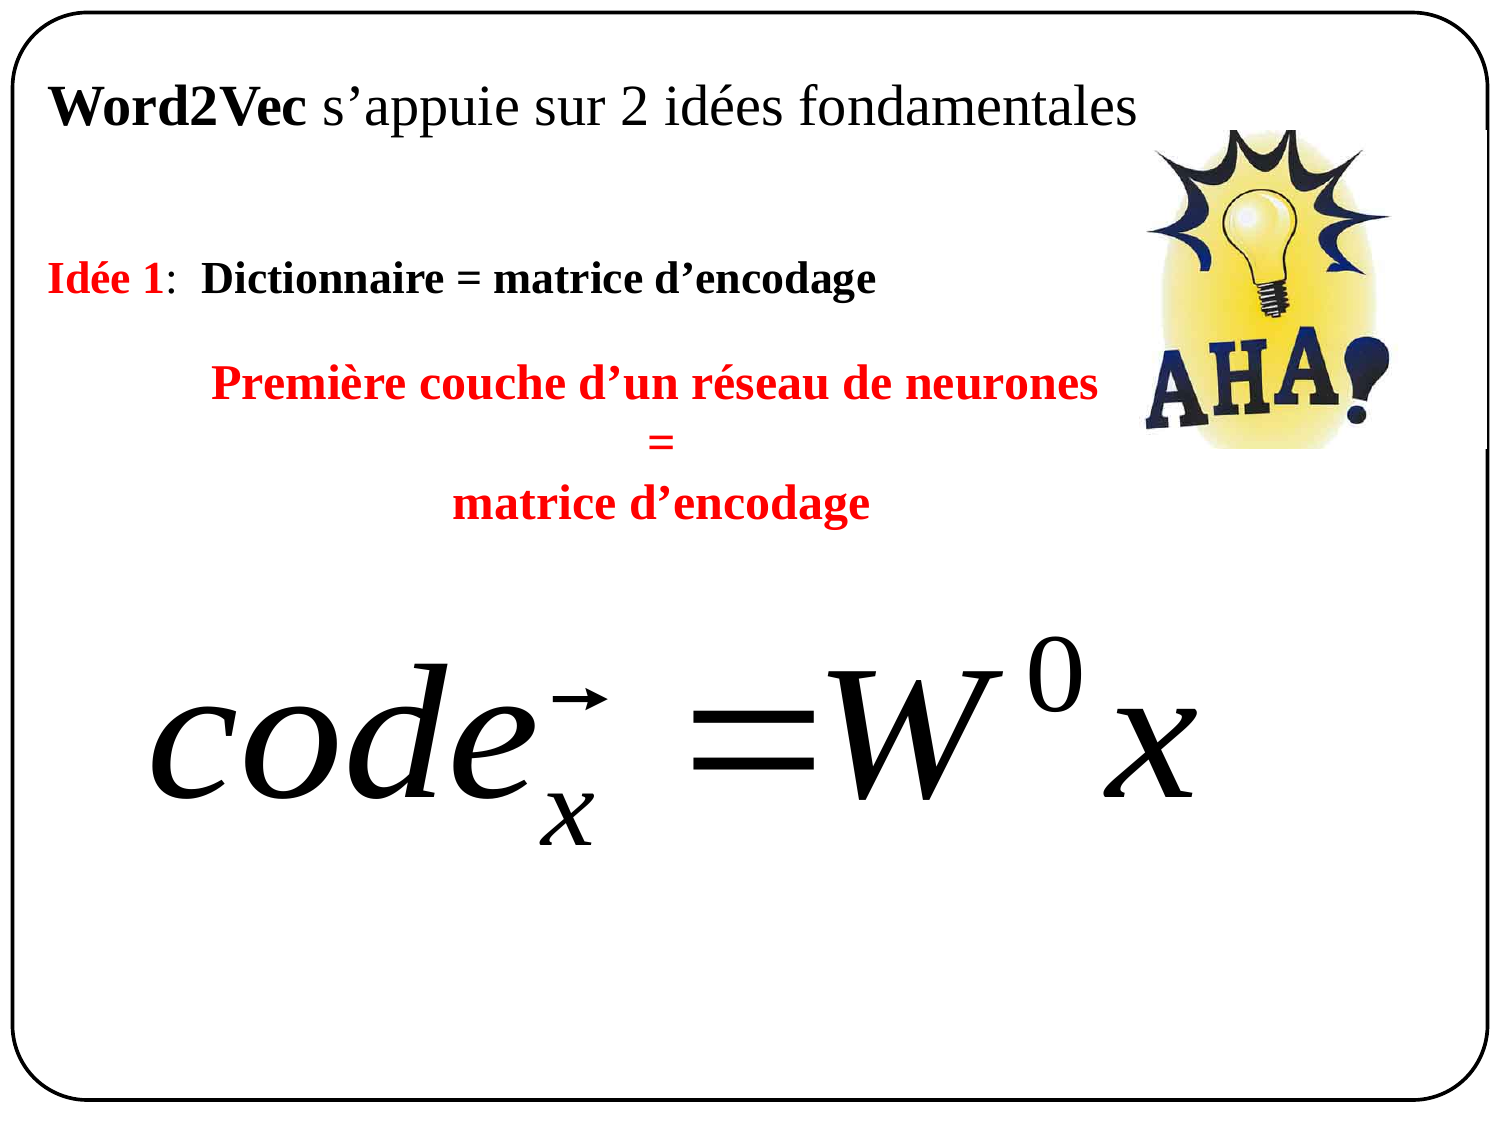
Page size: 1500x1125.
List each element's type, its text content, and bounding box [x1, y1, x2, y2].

picture [1048, 310, 1487, 449]
picture [118, 589, 1246, 894]
text_box Word2Vec s’appuie sur 2 idées fondamentales Idée 1: Dictionnaire = matrice d’encodage [32, 59, 1487, 310]
chart [119, 589, 1248, 896]
text_box Première couche d’un réseau de neurones = matrice d’encodage [196, 342, 1127, 538]
